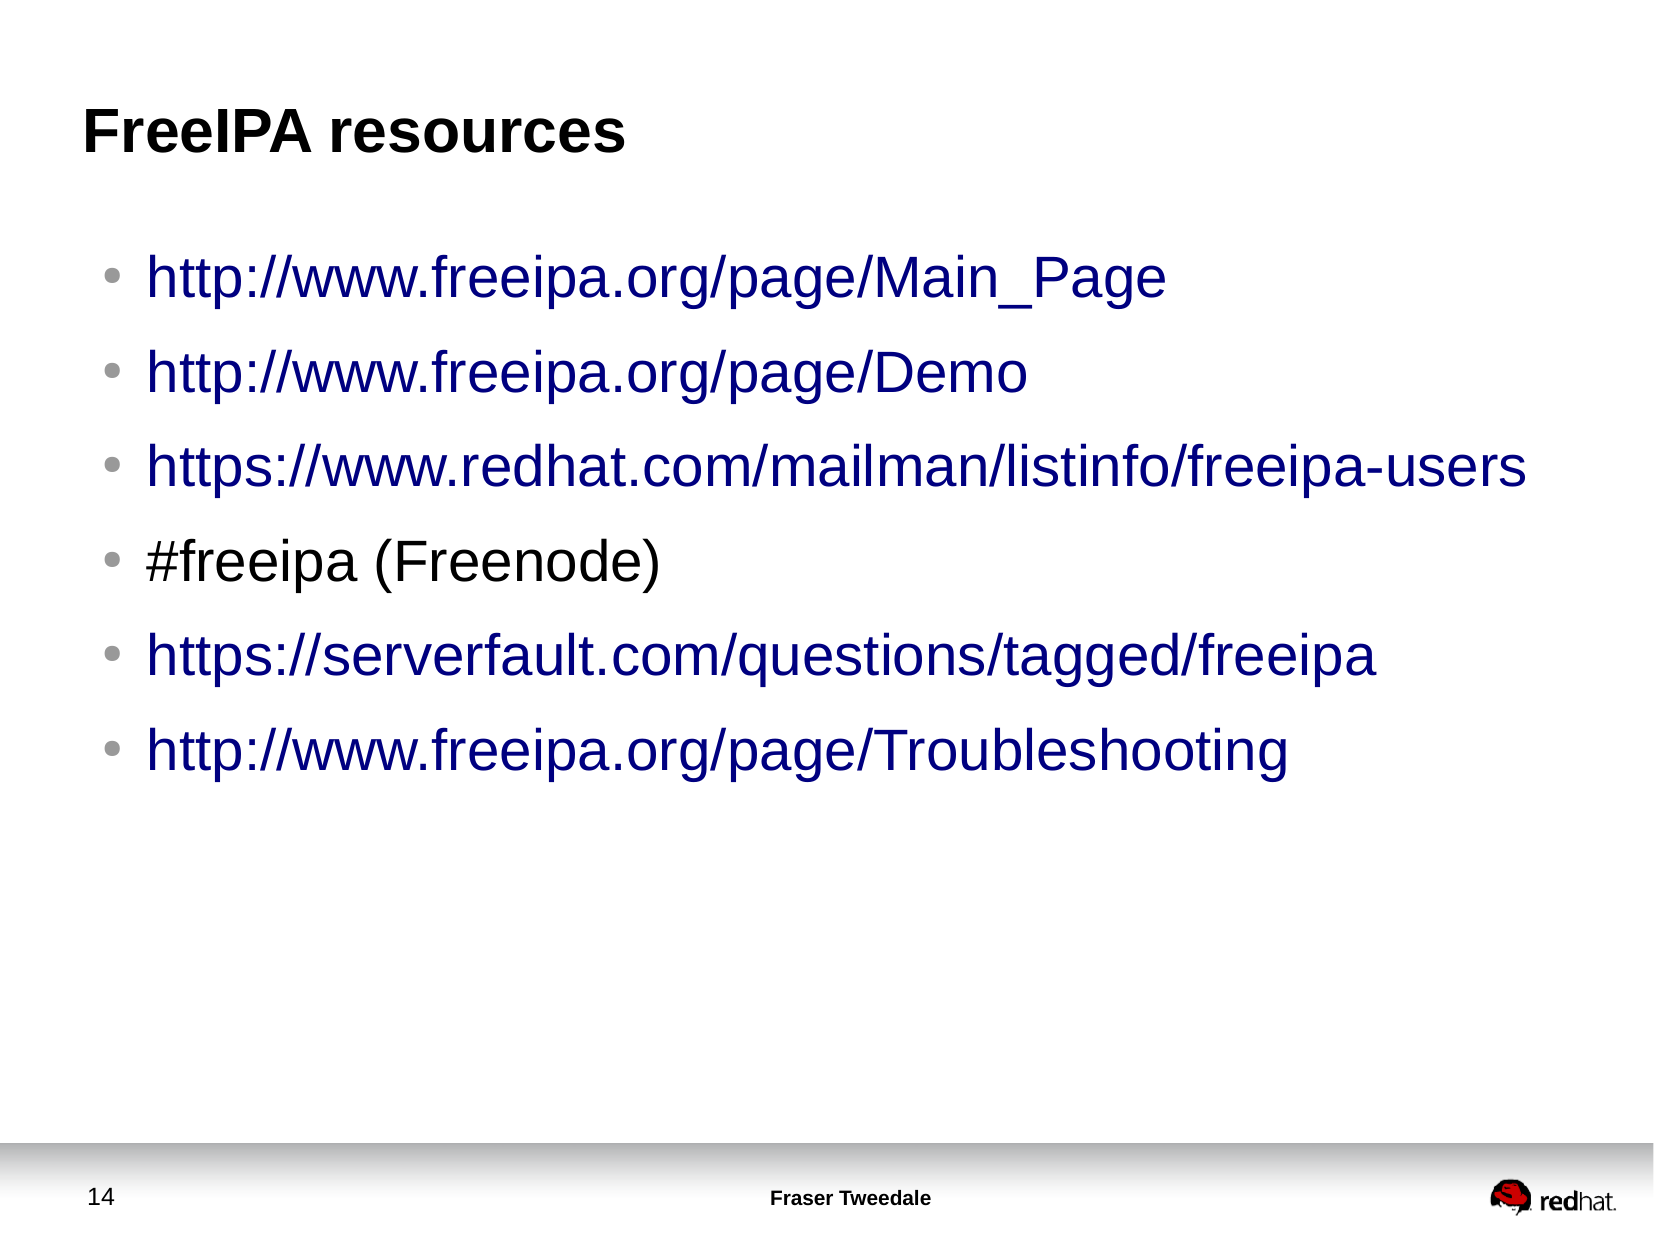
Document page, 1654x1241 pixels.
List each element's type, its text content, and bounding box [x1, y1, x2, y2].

list http://www.freeipa.org/page/Main_Page http://www.freeipa.org/page/Demo https://www.redhat.com/mailman/listinfo/freeipa-users #freeipa (Freenode) https://serverfault.com/questions/tagged/freeipa http://www.freeipa.org/page/Troubleshooting [86, 244, 1576, 1039]
title FreeIPA resources [82, 37, 1571, 226]
picture [0, 1143, 1654, 1241]
